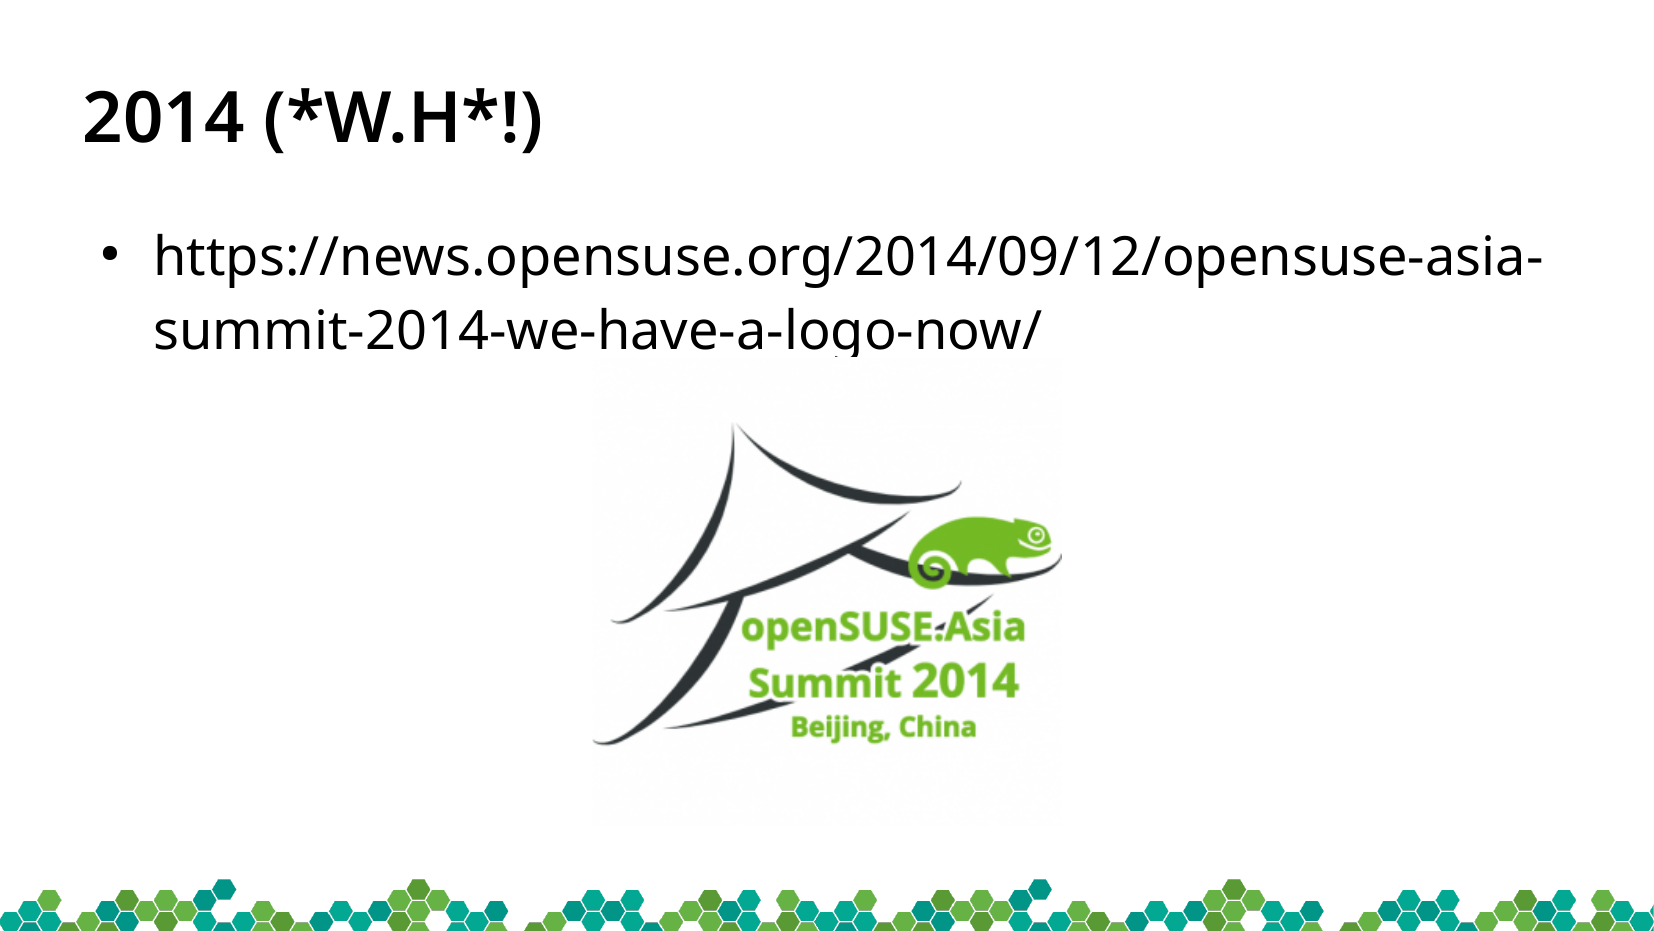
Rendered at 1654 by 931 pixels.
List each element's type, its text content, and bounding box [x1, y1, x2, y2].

picture [0, 871, 1654, 931]
picture [592, 357, 1062, 826]
title 2014 (*W.H*!) [82, 37, 1571, 193]
list https://news.opensuse.org/2014/09/12/opensuse-asia-summit-2014-we-have-a-logo-now/ [82, 217, 1571, 855]
